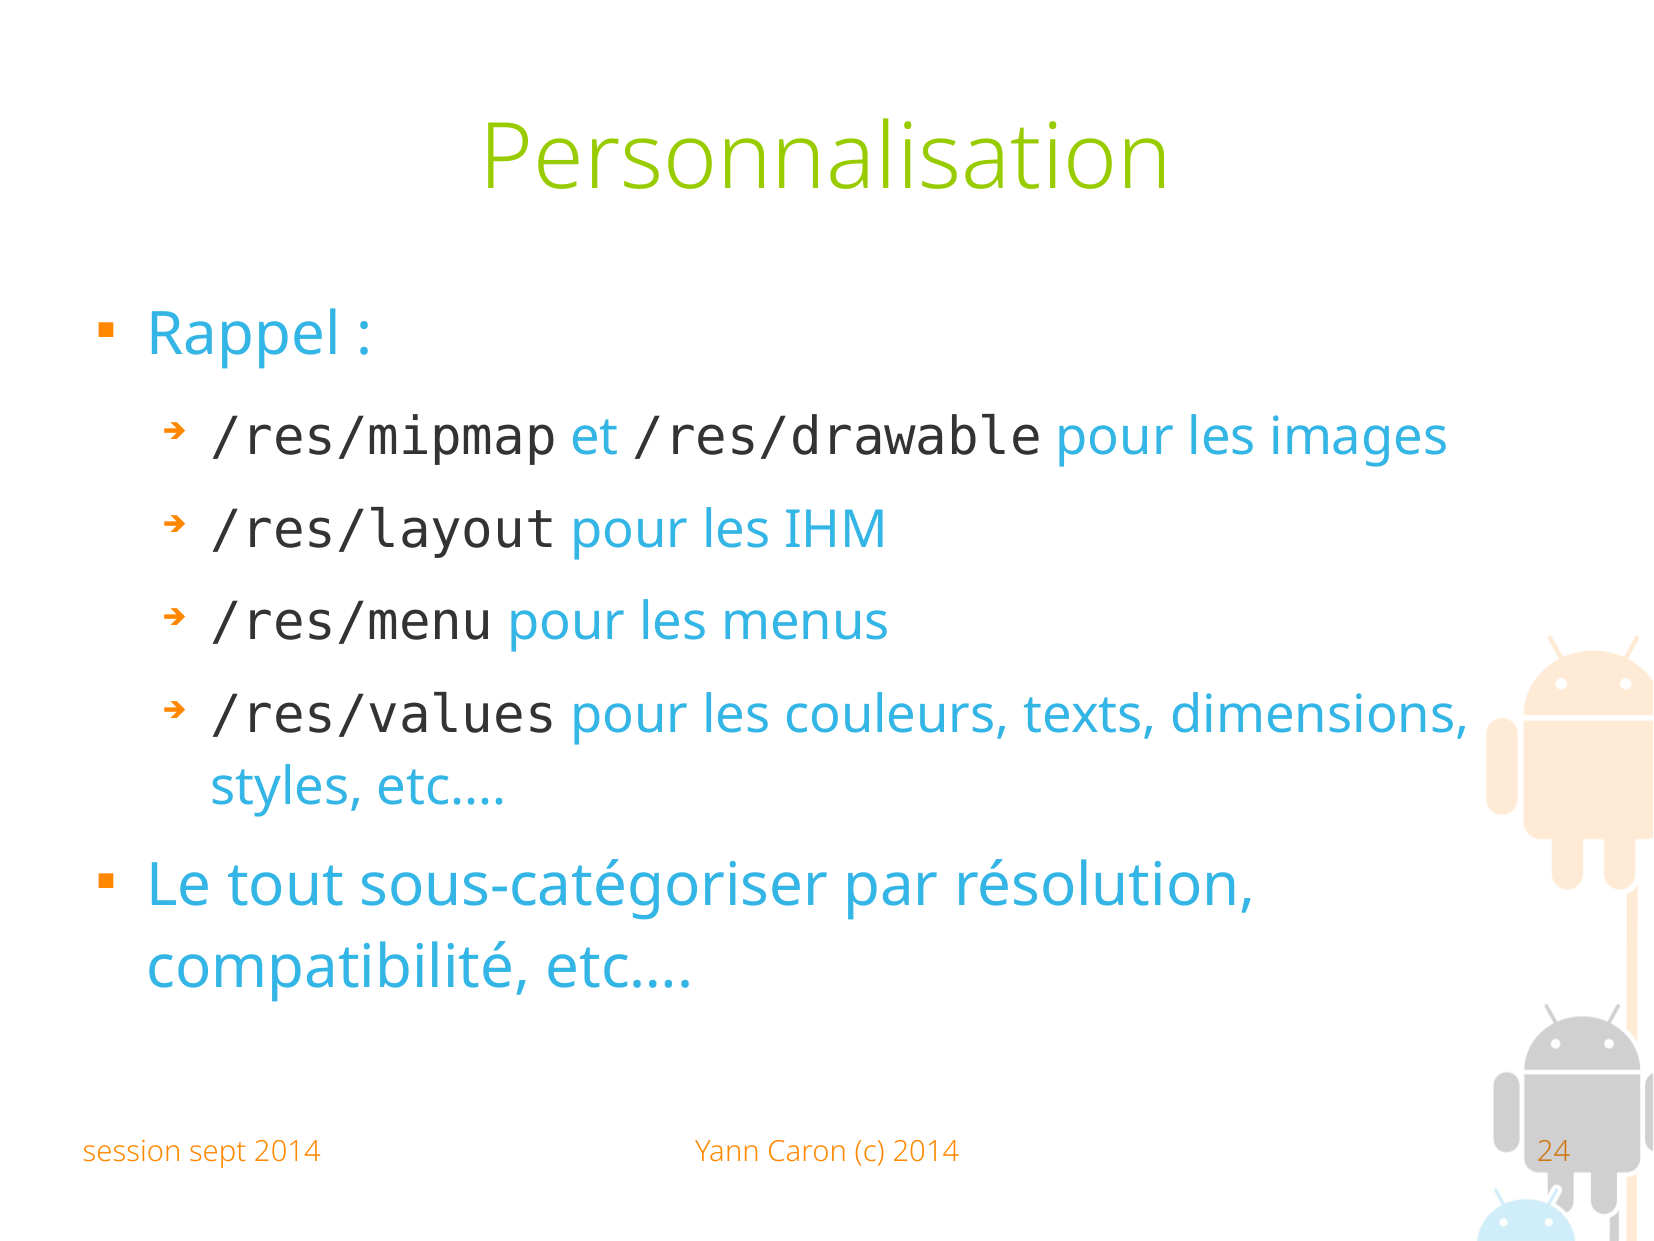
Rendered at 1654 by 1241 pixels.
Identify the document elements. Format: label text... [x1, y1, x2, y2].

picture [240, 423, 1654, 1241]
title Personnalisation [82, 49, 1571, 257]
list Rappel : /res/mipmap et /res/drawable pour les images /res/layout pour les IHM /res/menu pour les menus /res/values pour les couleurs, texts, dimensions, styles, etc.... Le tout sous-catégoriser par résolution, compatibilité, etc…. [82, 290, 1571, 1010]
